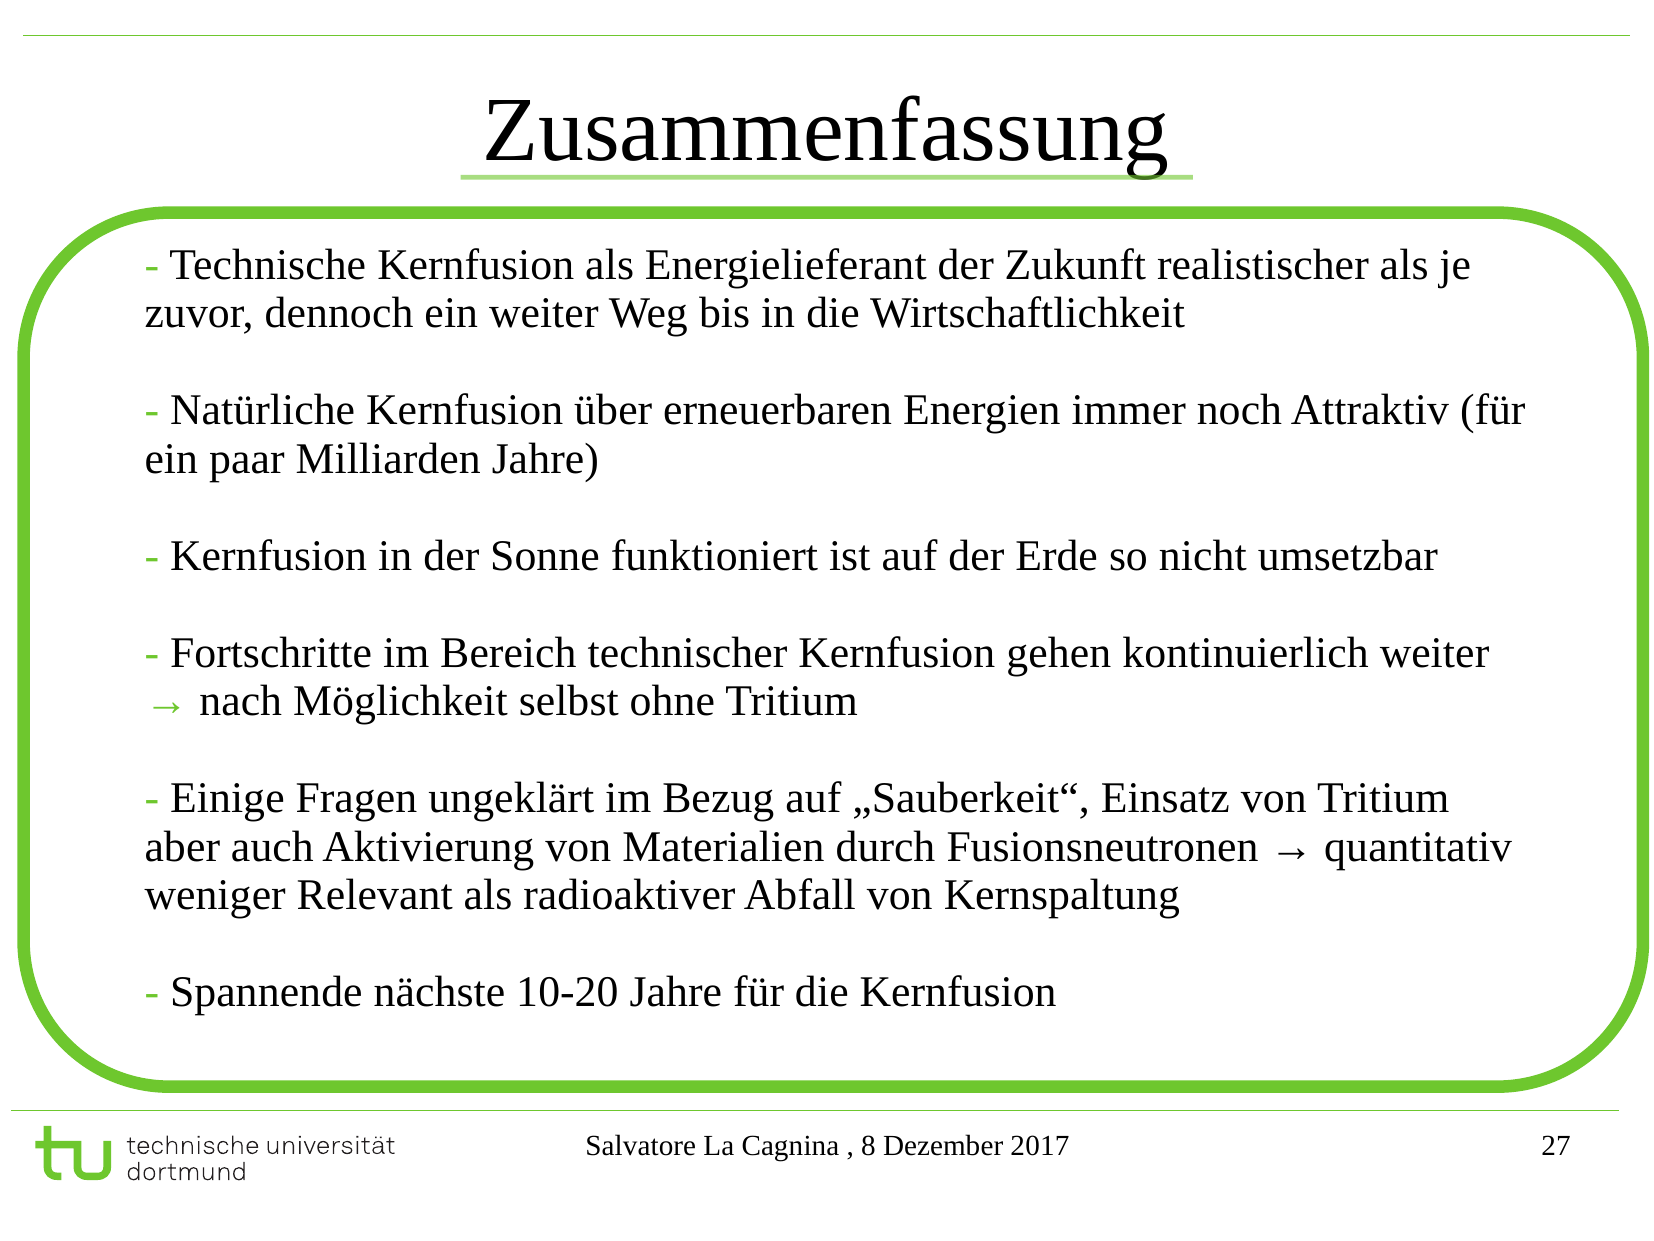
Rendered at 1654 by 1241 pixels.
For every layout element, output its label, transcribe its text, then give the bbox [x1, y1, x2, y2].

text_box [23, 212, 1643, 1087]
chart [35, 1125, 461, 1241]
title Zusammenfassung [82, 25, 1571, 233]
text_box - Technische Kernfusion als Energielieferant der Zukunft realistischer als je zuvor, dennoch ein weiter Weg bis in die Wirtschaftlichkeit - Natürliche Kernfusion über erneuerbaren Energien immer noch Attraktiv (für ein paar Milliarden Jahre) - Kernfusion in der Sonne funktioniert ist auf der Erde so nicht umsetzbar - Fortschritte im Bereich technischer Kernfusion gehen kontinuierlich weiter → nach Möglichkeit selbst ohne Tritium - Einige Fragen ungeklärt im Bezug auf „Sauberkeit“, Einsatz von Tritium aber auch Aktivierung von Materialien durch Fusionsneutronen → quantitativ weniger Relevant als radioaktiver Abfall von Kernspaltung - Spannende nächste 10-20 Jahre für die Kernfusion [129, 232, 1548, 1080]
